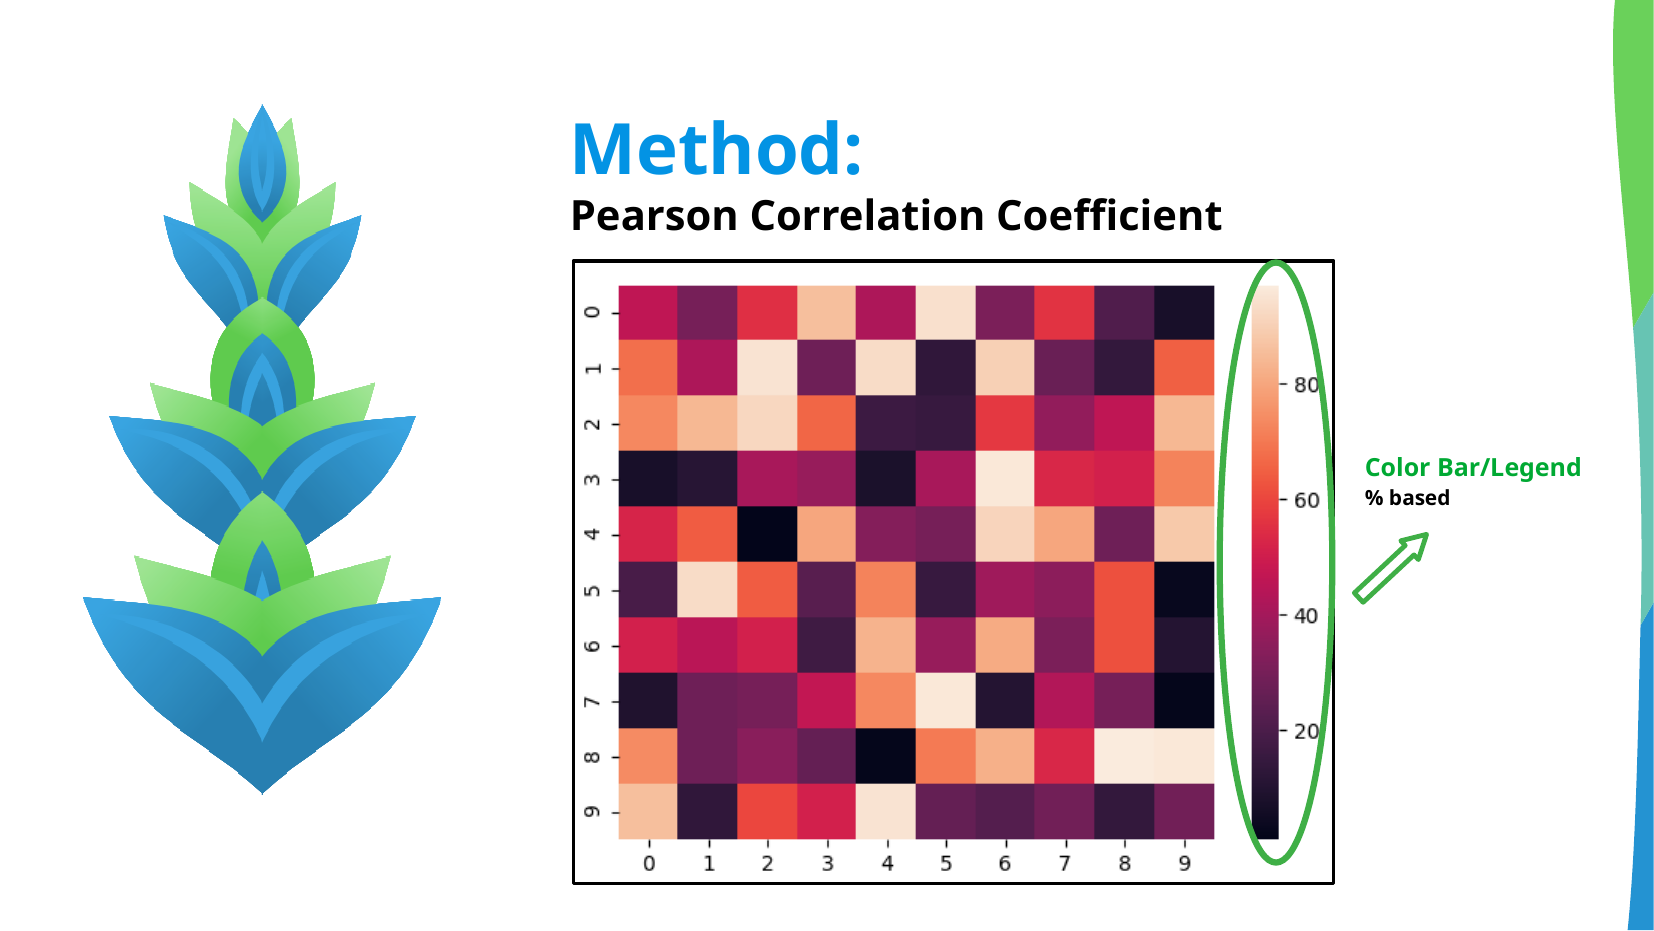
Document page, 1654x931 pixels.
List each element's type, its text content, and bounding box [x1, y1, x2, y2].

picture [1223, 266, 1329, 859]
text_box Color Bar/Legend % based [1350, 442, 1654, 520]
text_box Method: Pearson Correlation Coefficient [555, 95, 1654, 246]
picture [574, 262, 1333, 883]
picture [1286, 262, 1333, 459]
text_box [1354, 534, 1427, 603]
picture [83, 104, 441, 796]
